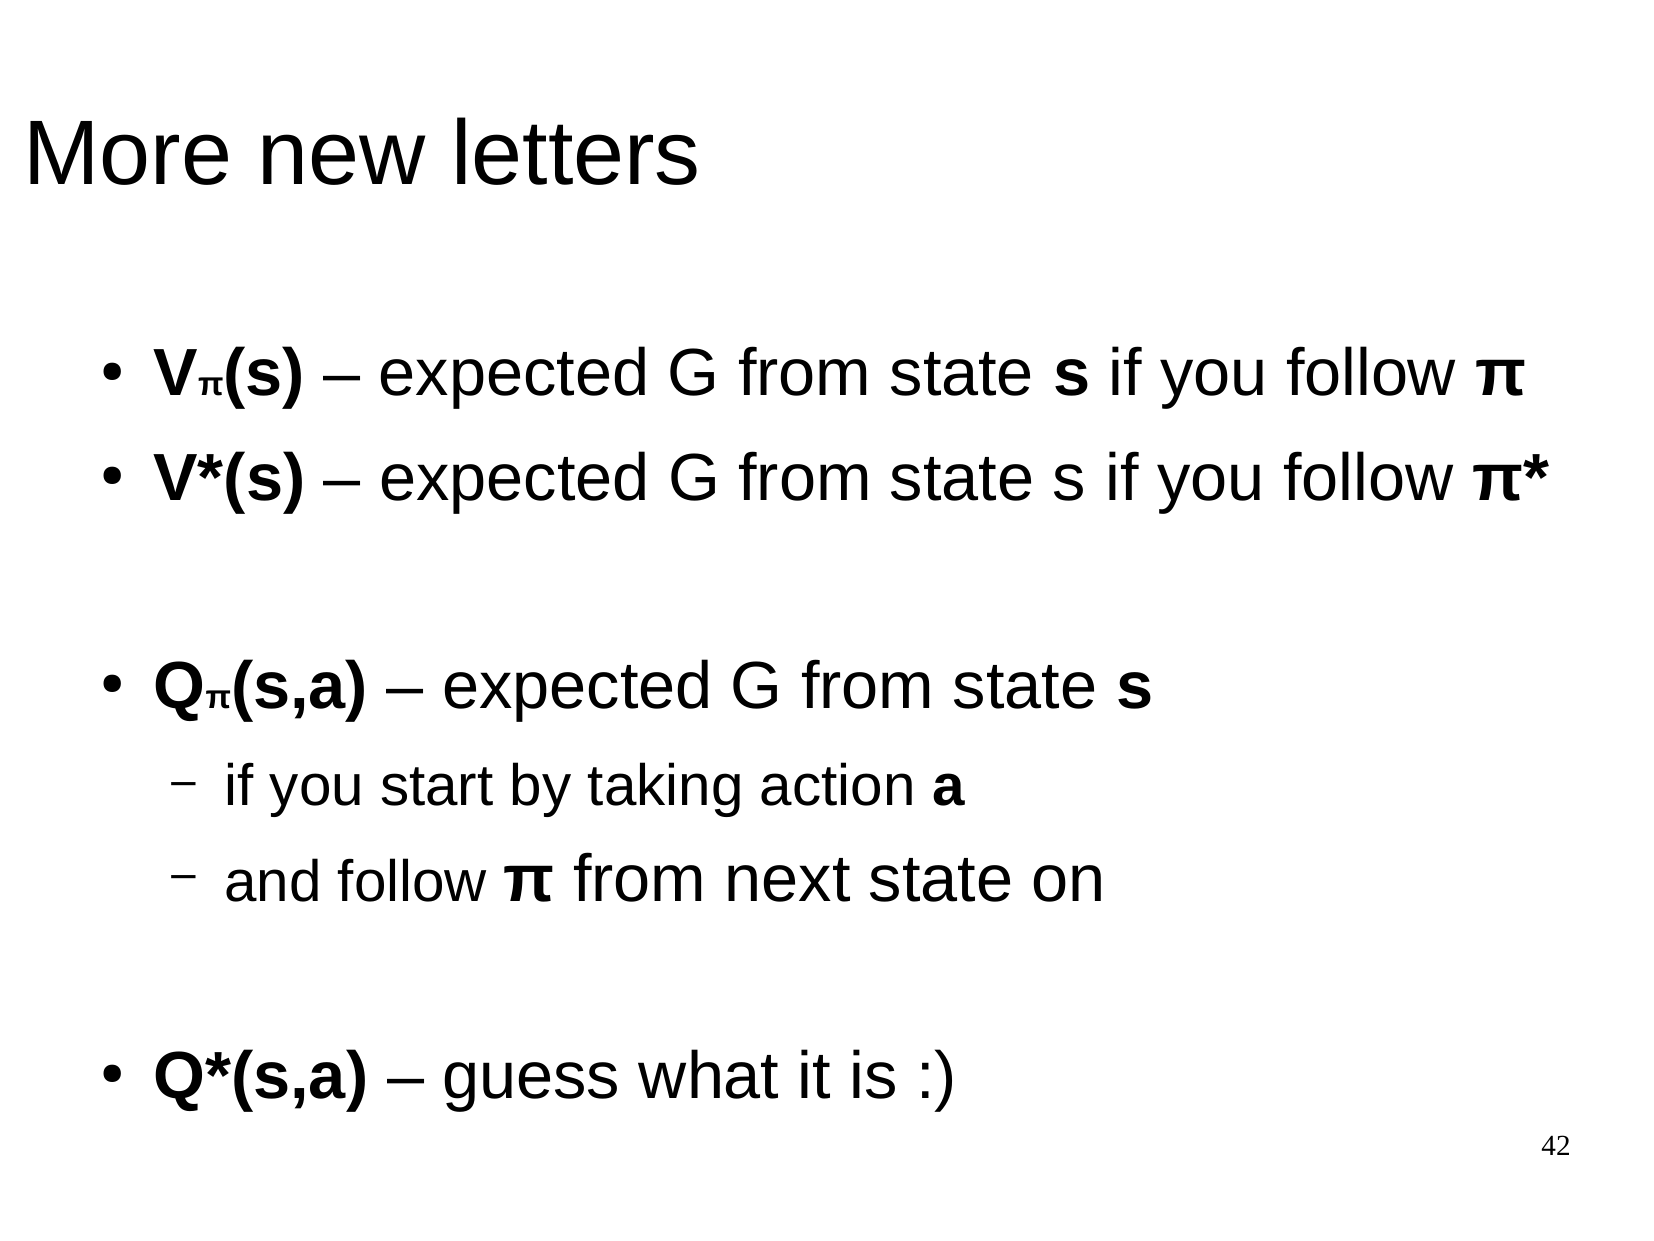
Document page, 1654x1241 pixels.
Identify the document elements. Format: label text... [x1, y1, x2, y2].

title More new letters [23, 49, 1512, 257]
list Vπ(s) – expected G from state s if you follow π V*(s) – expected G from state s if you follow π* Qπ(s,a) – expected G from state s if you start by taking action a and follow π from next state on Q*(s,a) – guess what it is :) [82, 231, 1571, 1182]
